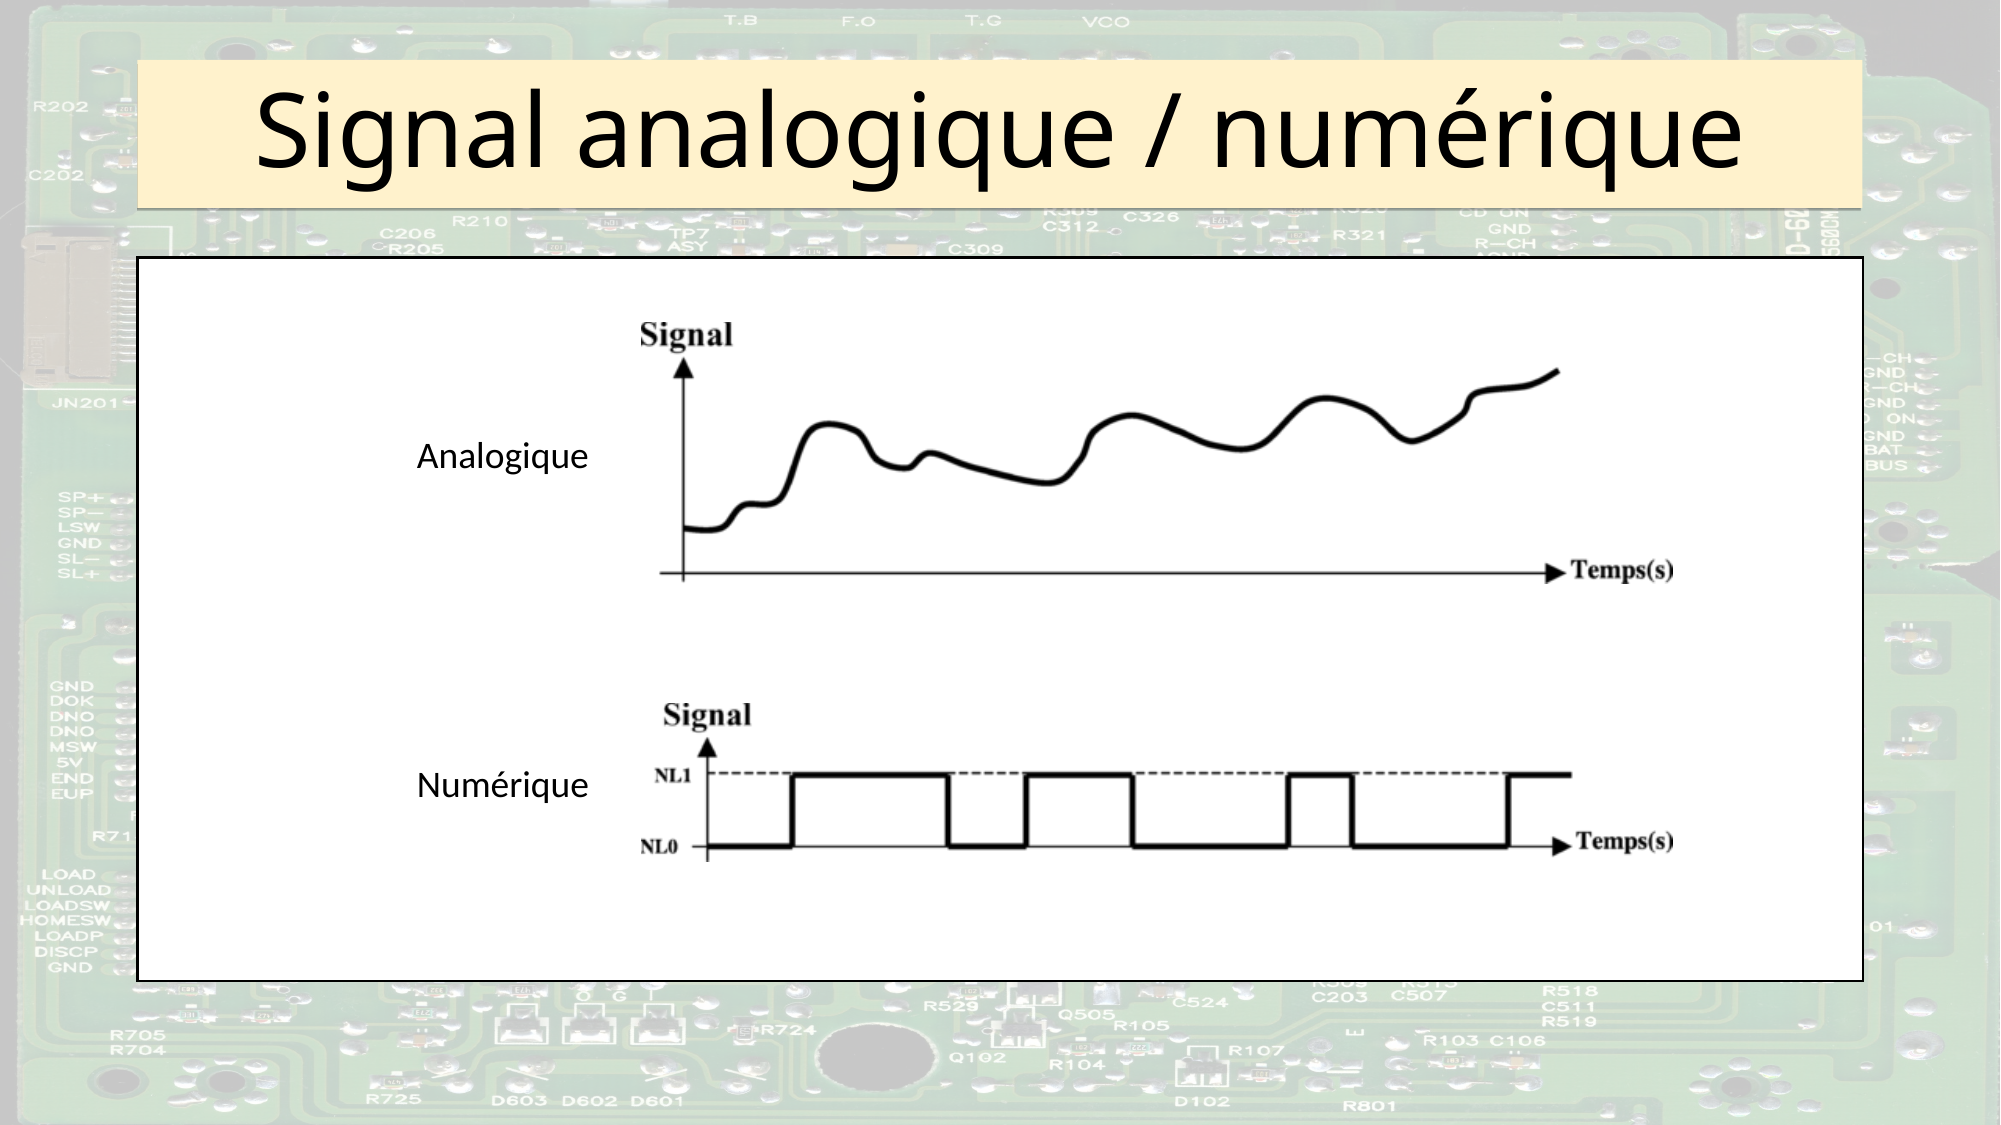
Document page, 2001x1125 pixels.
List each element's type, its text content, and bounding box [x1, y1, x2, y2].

text_box Numérique [401, 752, 758, 813]
picture [641, 703, 1673, 862]
text_box [137, 257, 1863, 981]
picture [641, 323, 1673, 584]
text_box Analogique [401, 423, 758, 484]
title Signal analogique / numérique [137, 59, 1863, 208]
